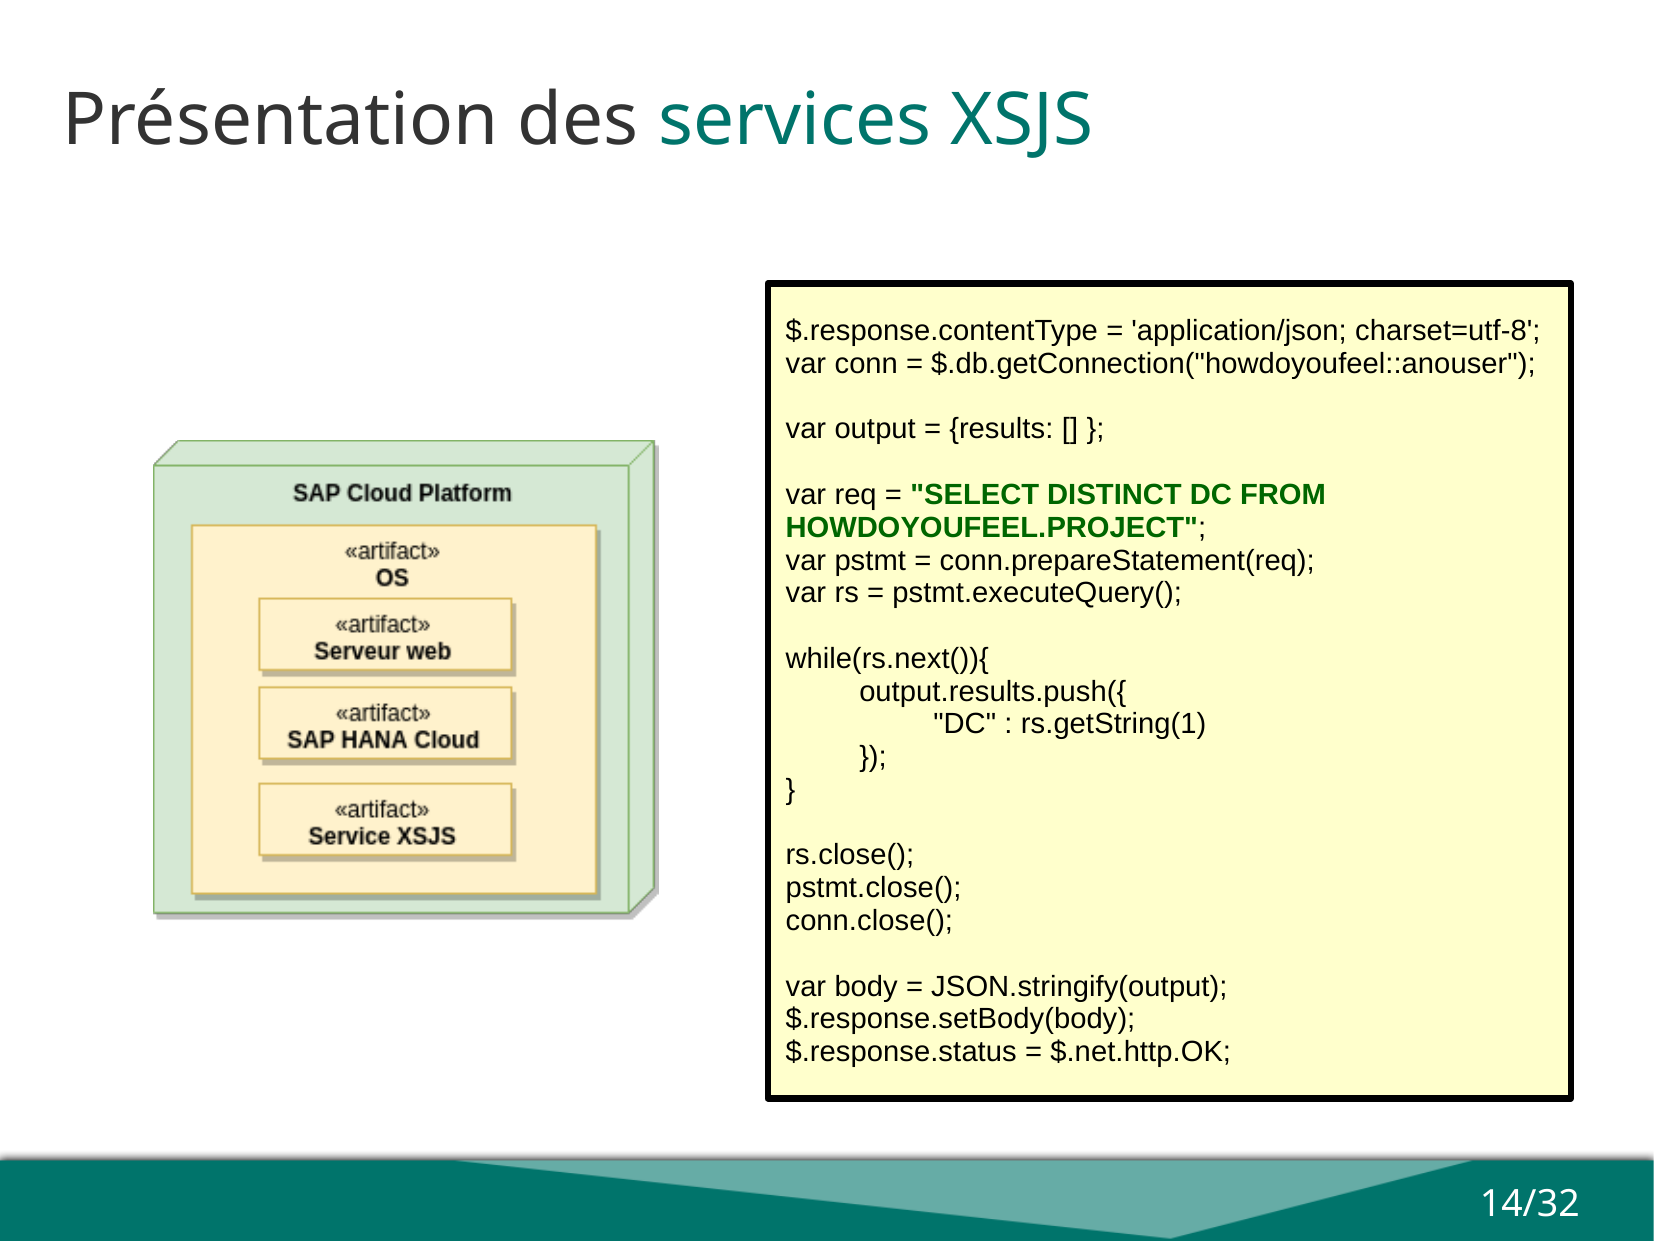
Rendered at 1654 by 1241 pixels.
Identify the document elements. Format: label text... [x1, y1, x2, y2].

text_box <numéro>/32 [1479, 1169, 1654, 1233]
text_box Présentation des services XSJS [47, 59, 1347, 158]
text_box $.response.contentType = 'application/json; charset=utf-8'; var conn = $.db.getConnection("howdoyoufeel::anouser"); var output = {results: [] }; var req = "SELECT DISTINCT DC FROM HOWDOYOUFEEL.PROJECT"; var pstmt = conn.prepareStatement(req); var rs = pstmt.executeQuery(); while(rs.next()){ output.results.push({ "DC" : rs.getString(1) }); } rs.close(); pstmt.close(); conn.close(); var body = JSON.stringify(output); $.response.setBody(body); $.response.status = $.net.http.OK; [767, 283, 1571, 1099]
picture [0, 0, 1654, 1241]
